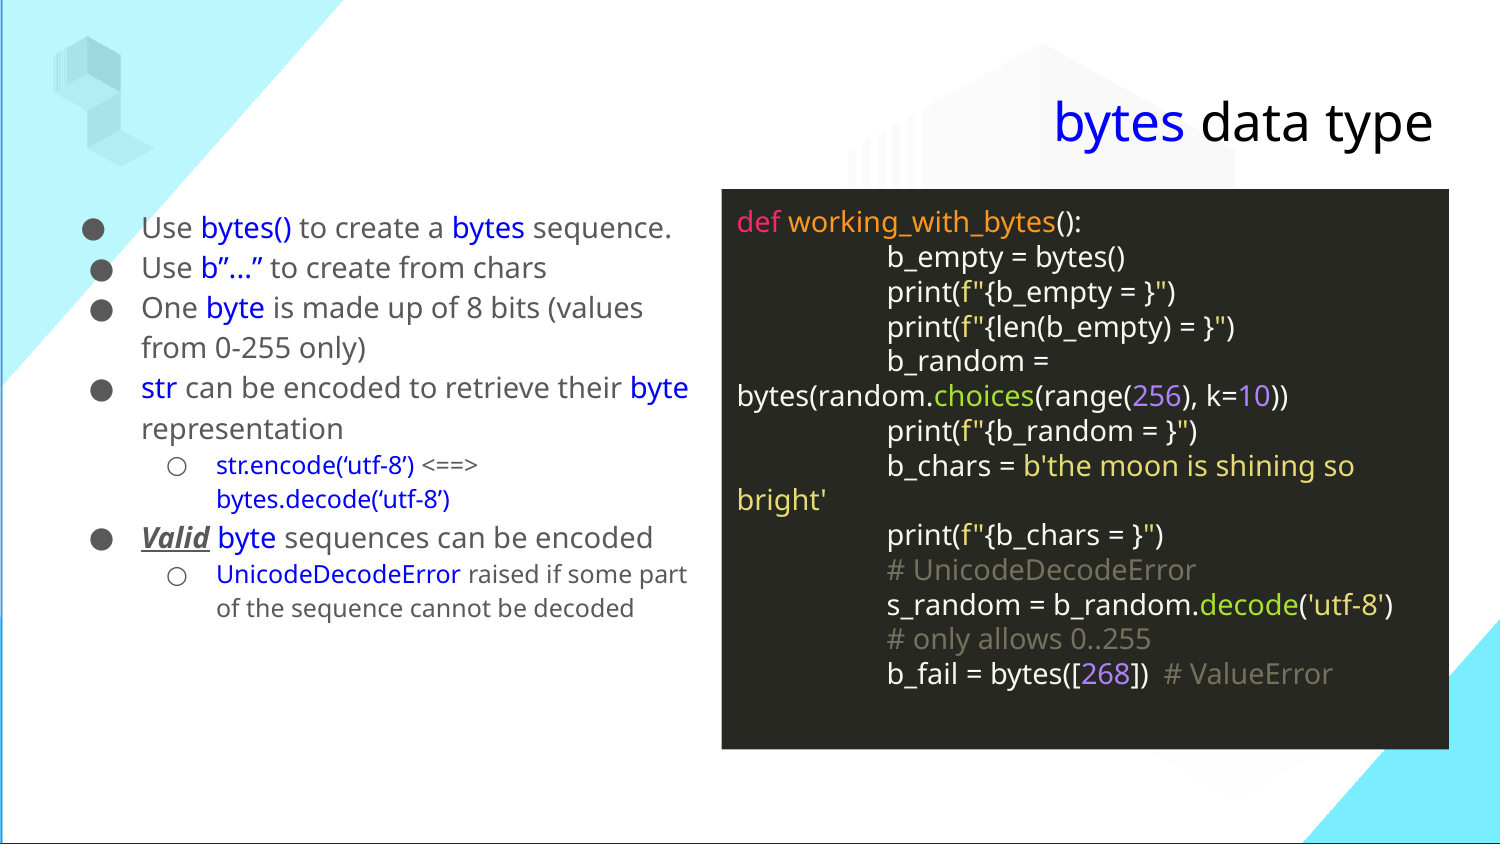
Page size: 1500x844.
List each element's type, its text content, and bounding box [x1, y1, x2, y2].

list Use bytes() to create a bytes sequence. Use b”...” to create from chars One byte is made up of 8 bits (values from 0-255 only) str can be encoded to retrieve their byte representation str.encode(‘utf-8’) <==> bytes.decode(‘utf-8’) Valid byte sequences can be encoded UnicodeDecodeError raised if some part of the sequence cannot be decoded [51, 189, 708, 750]
title bytes data type [51, 72, 1449, 167]
picture [0, 0, 1500, 844]
list def working_with_bytes(): b_empty = bytes() print(f"{b_empty = }") print(f"{len(b_empty) = }") b_random = bytes(random.choices(range(256), k=10)) print(f"{b_random = }") b_chars = b'the moon is shining so bright' print(f"{b_chars = }") # UnicodeDecodeError s_random = b_random.decode('utf-8') # only allows 0..255 b_fail = bytes([268]) # ValueError [721, 189, 1449, 750]
